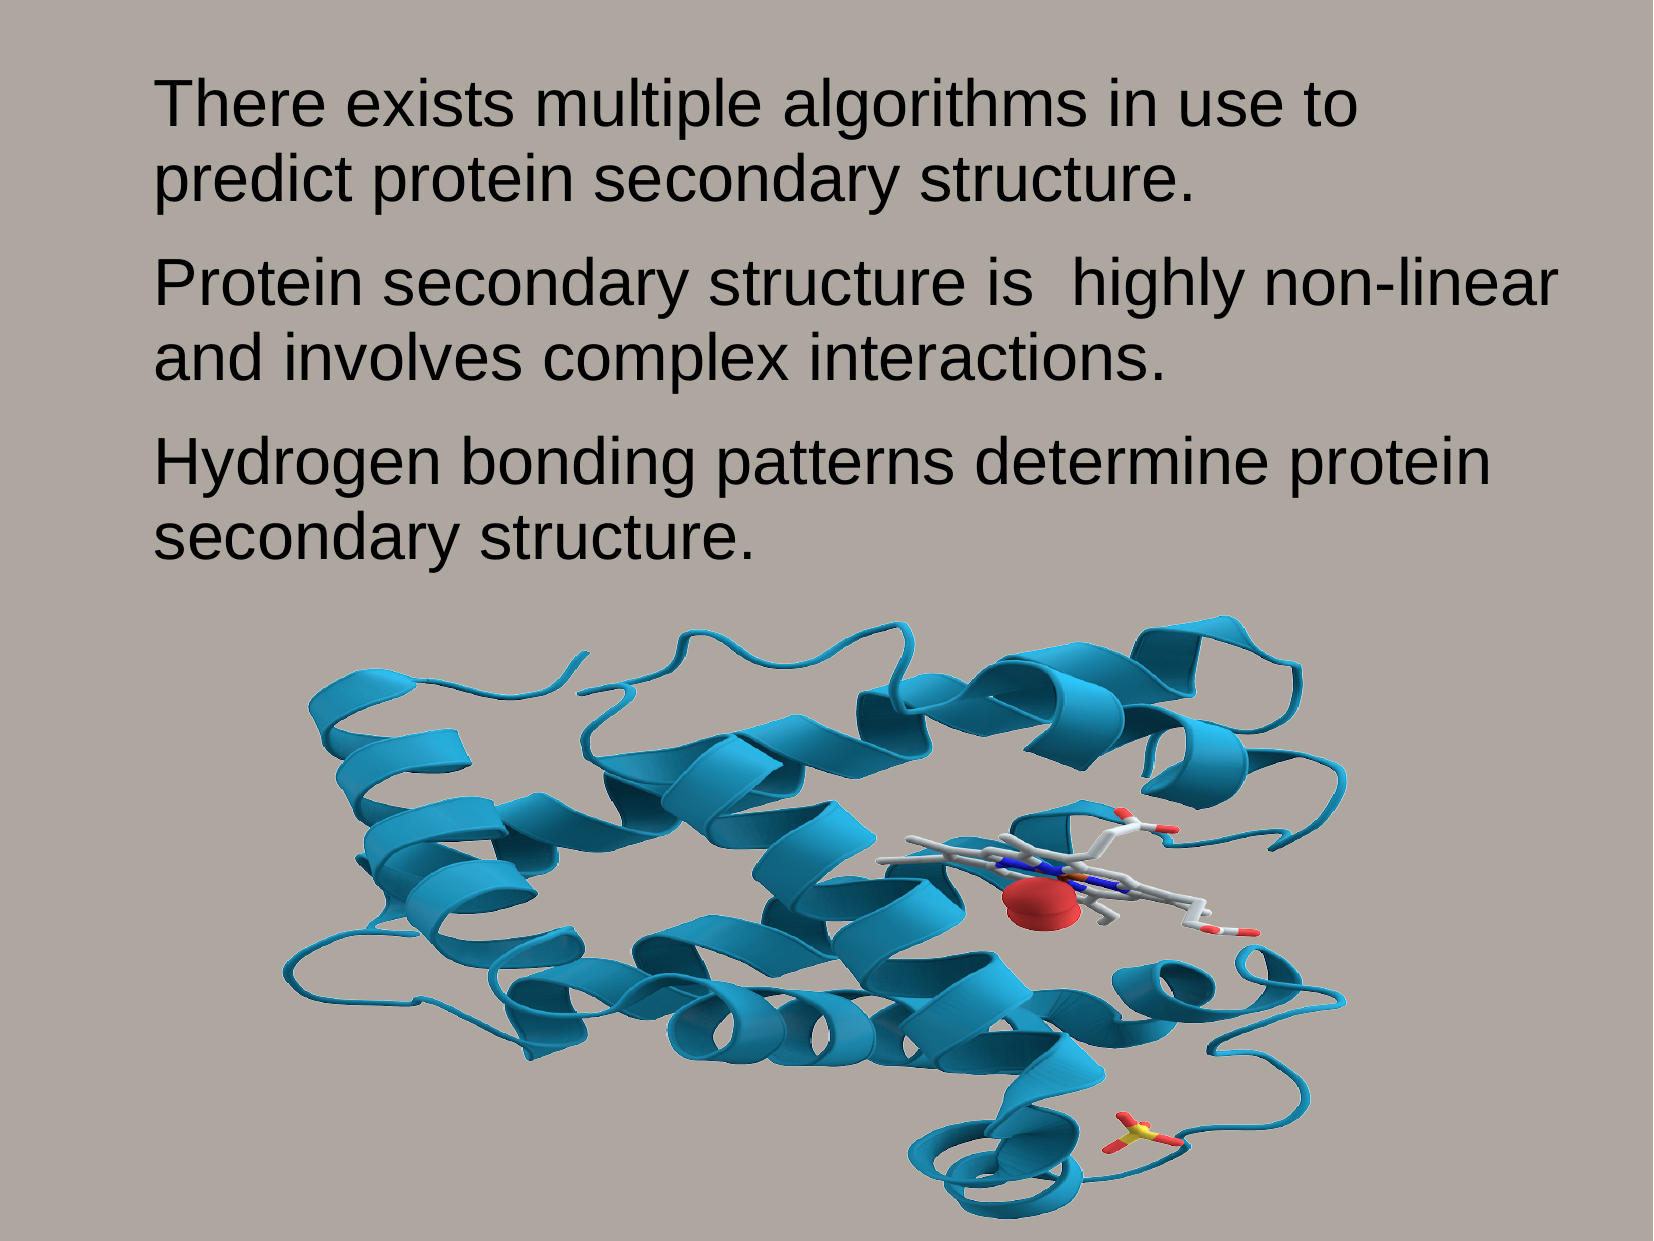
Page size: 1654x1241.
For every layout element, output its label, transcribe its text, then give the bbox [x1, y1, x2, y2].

picture [216, 584, 1443, 1241]
list There exists multiple algorithms in use to predict protein secondary structure. Protein secondary structure is highly non-linear and involves complex interactions. Hydrogen bonding patterns determine protein secondary structure. [82, 65, 1571, 786]
